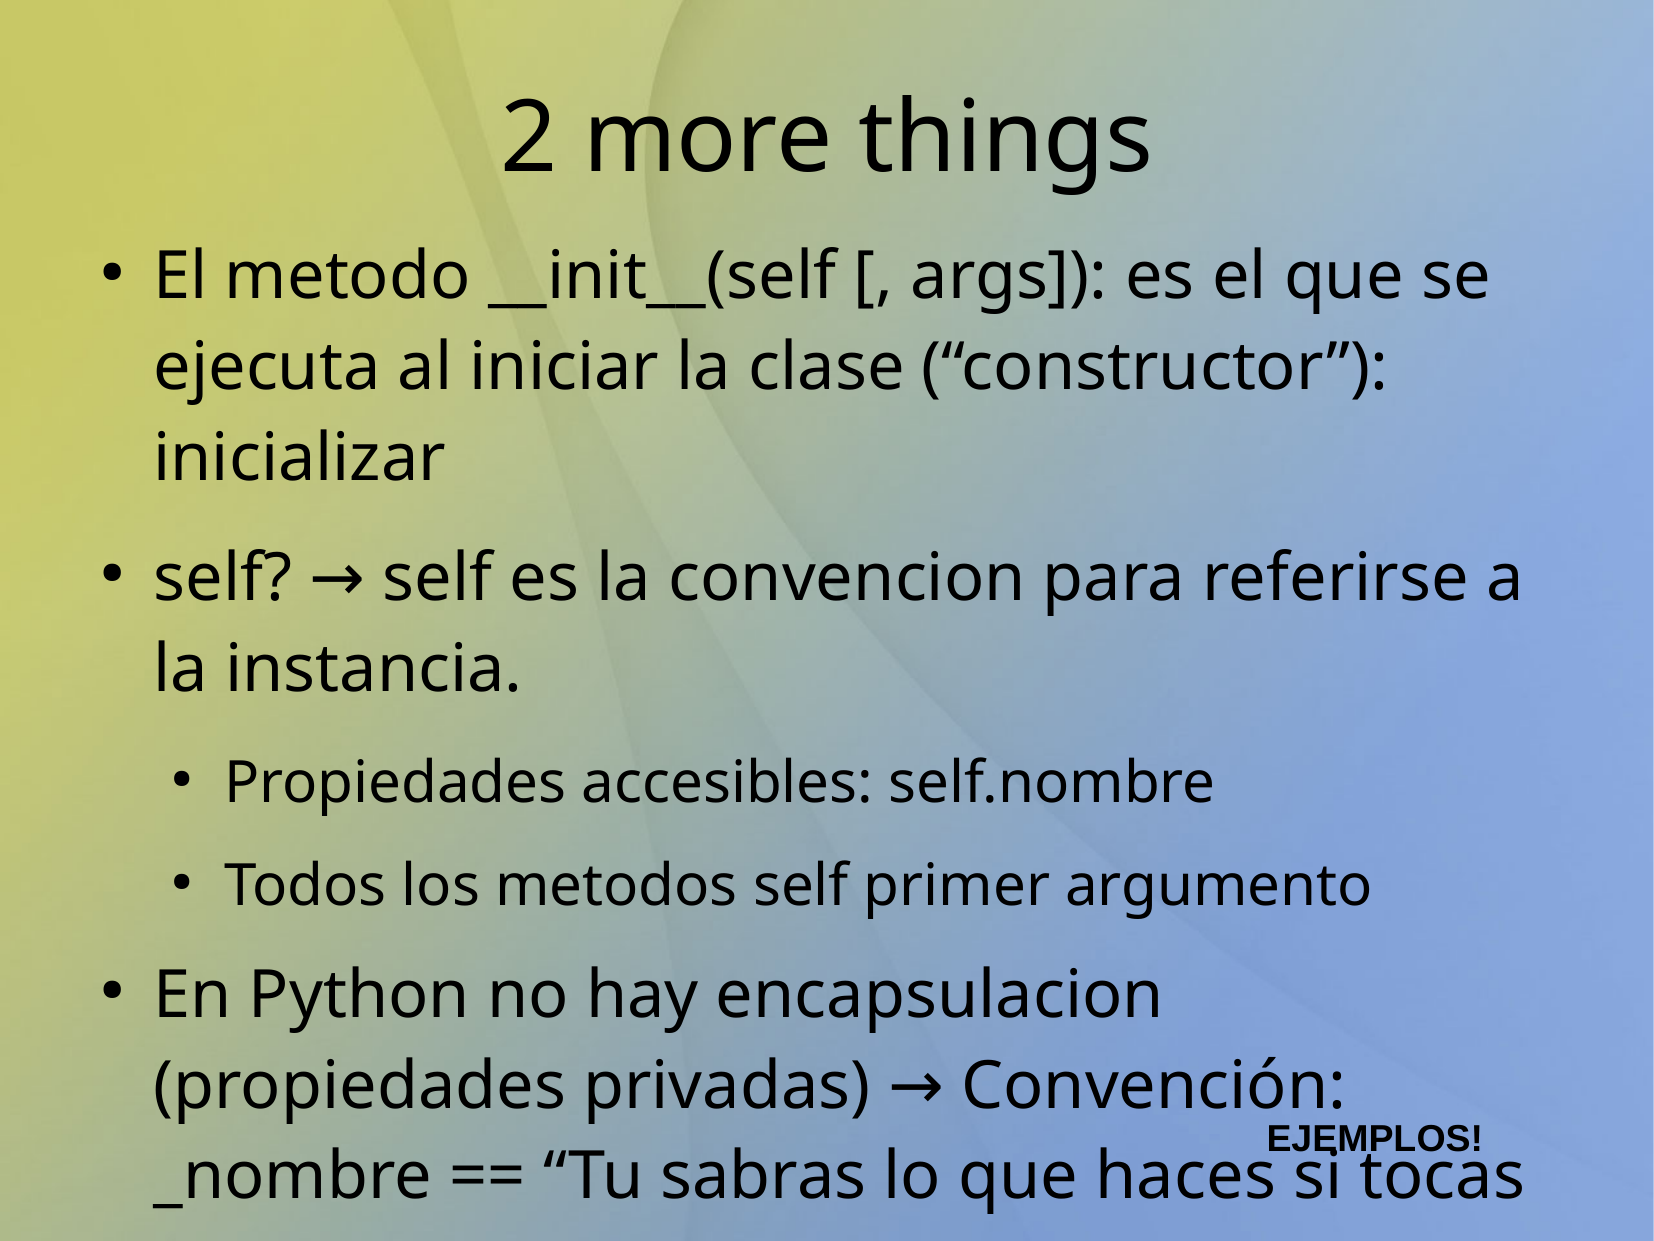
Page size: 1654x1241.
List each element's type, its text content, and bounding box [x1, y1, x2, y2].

text_box EJEMPLOS! [1251, 1110, 1524, 1174]
title 2 more things [82, 29, 1571, 227]
picture [0, 0, 1654, 1241]
list El metodo __init__(self [, args]): es el que se ejecuta al iniciar la clase (“constructor”): inicializar self? → self es la convencion para referirse a la instancia. Propiedades accesibles: self.nombre Todos los metodos self primer argumento En Python no hay encapsulacion (propiedades privadas) → Convención: _nombre == “Tu sabras lo que haces si tocas esto” [82, 227, 1571, 1170]
